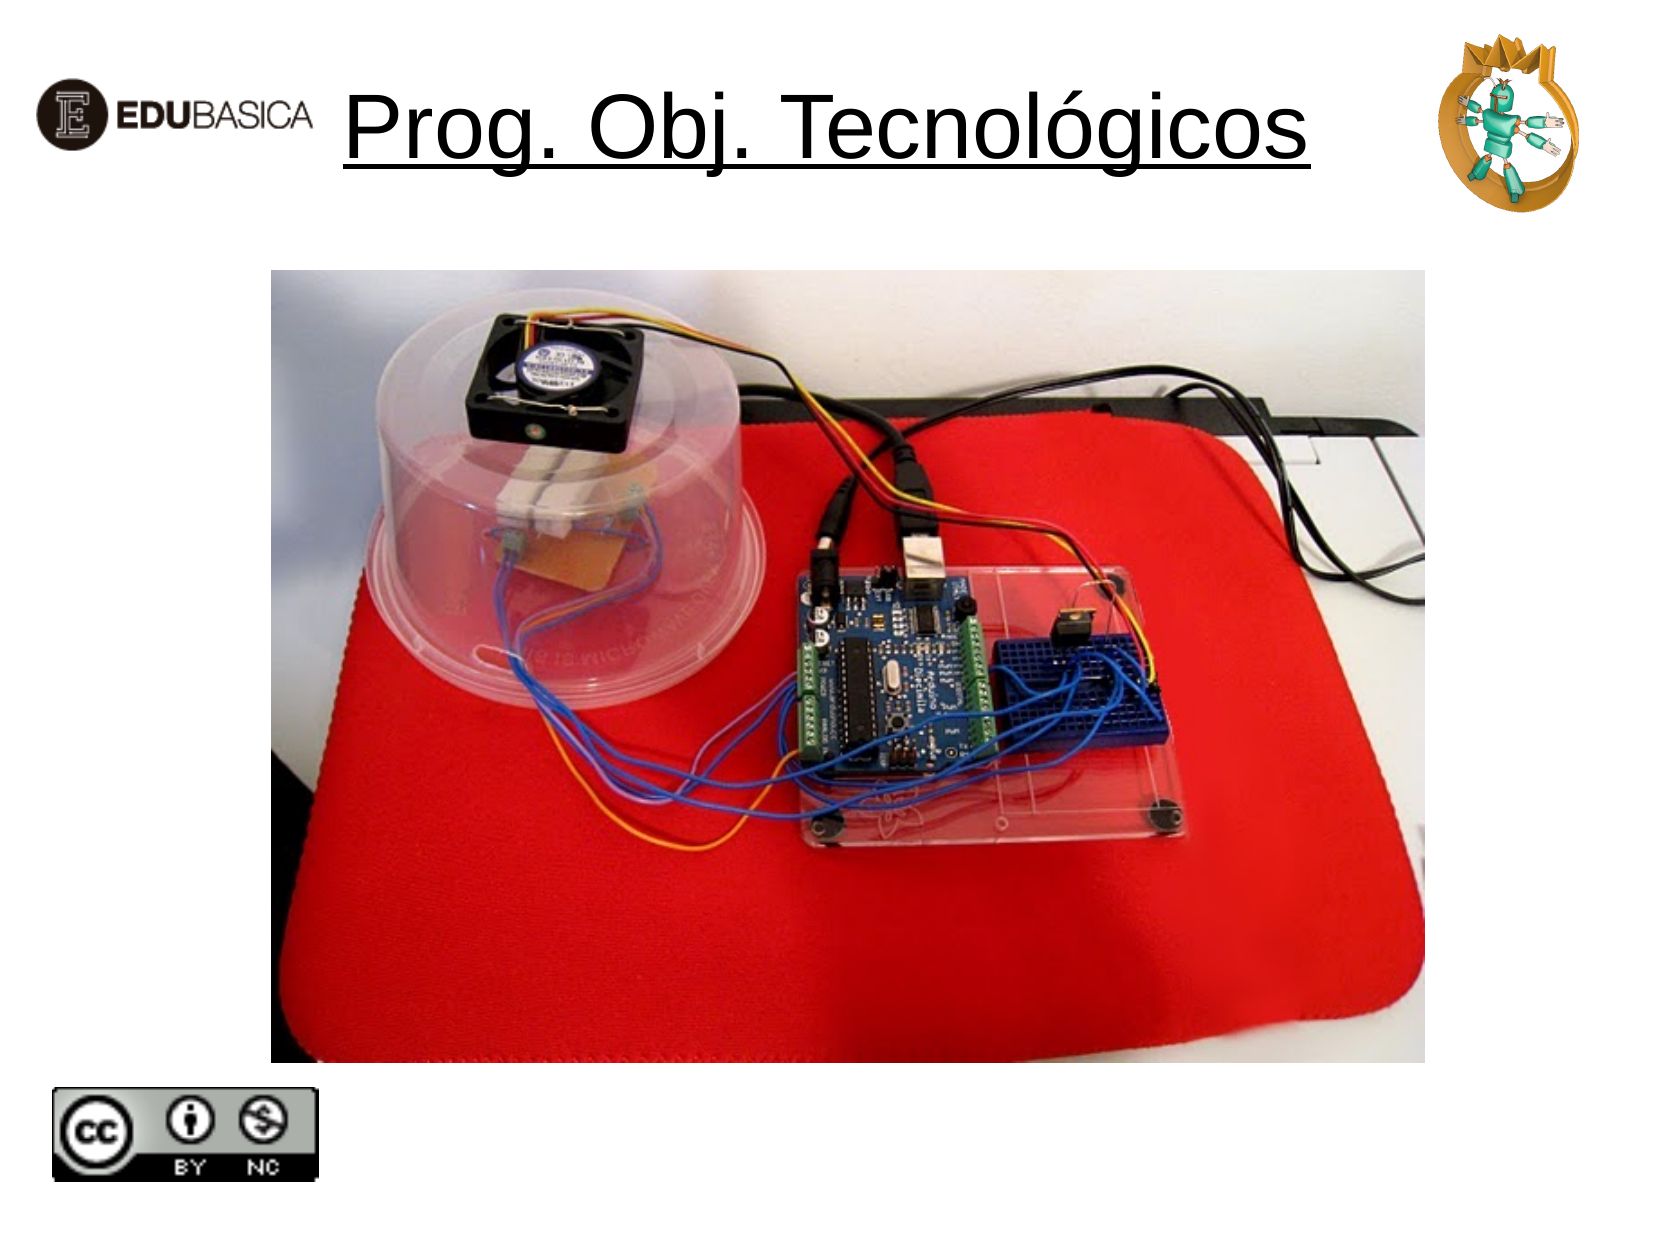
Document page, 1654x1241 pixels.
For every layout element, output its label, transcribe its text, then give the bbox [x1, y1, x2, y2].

picture [52, 1087, 319, 1182]
picture [271, 270, 1425, 1063]
picture [35, 77, 316, 154]
title Prog. Obj. Tecnológicos [82, 23, 1571, 231]
picture [1417, 33, 1595, 213]
